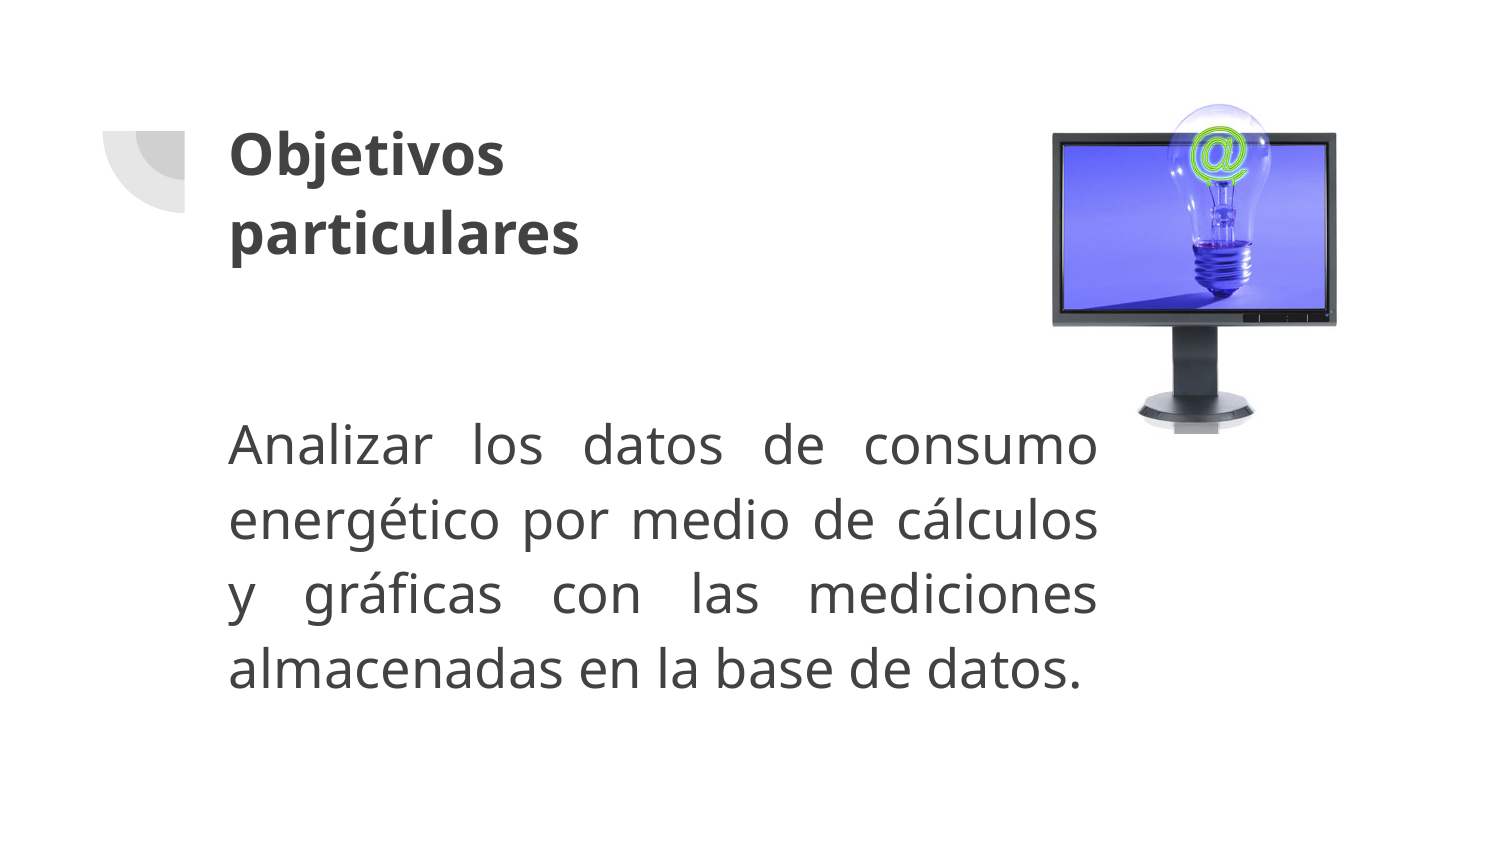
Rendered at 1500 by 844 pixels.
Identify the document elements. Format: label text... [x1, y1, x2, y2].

picture [971, 98, 1419, 434]
list Analizar los datos de consumo energético por medio de cálculos y gráficas con las mediciones almacenadas en la base de datos. [213, 385, 1115, 750]
title Objetivos particulares [213, 98, 758, 359]
